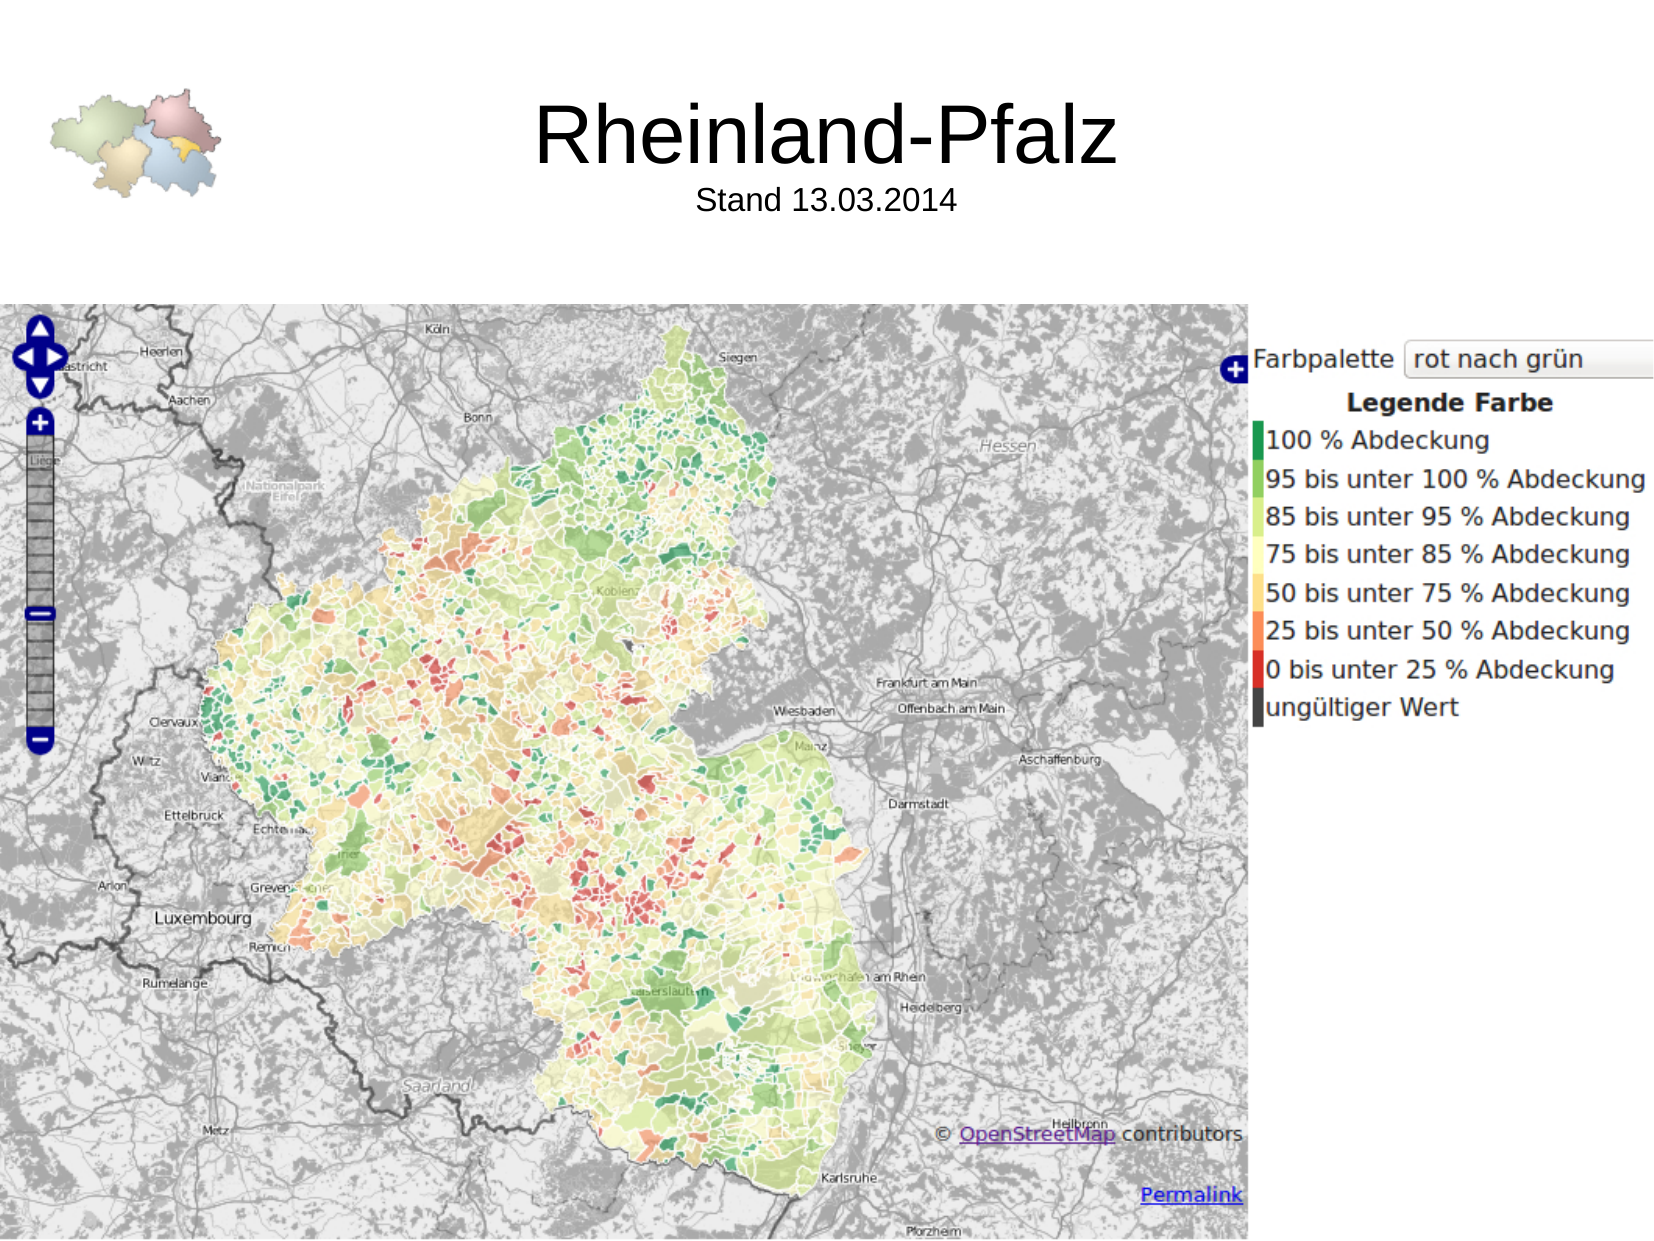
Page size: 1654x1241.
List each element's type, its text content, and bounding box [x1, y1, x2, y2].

picture [11, 68, 250, 225]
picture [0, 304, 1654, 1241]
title Rheinland-Pfalz Stand 13.03.2014 [82, 49, 1571, 257]
